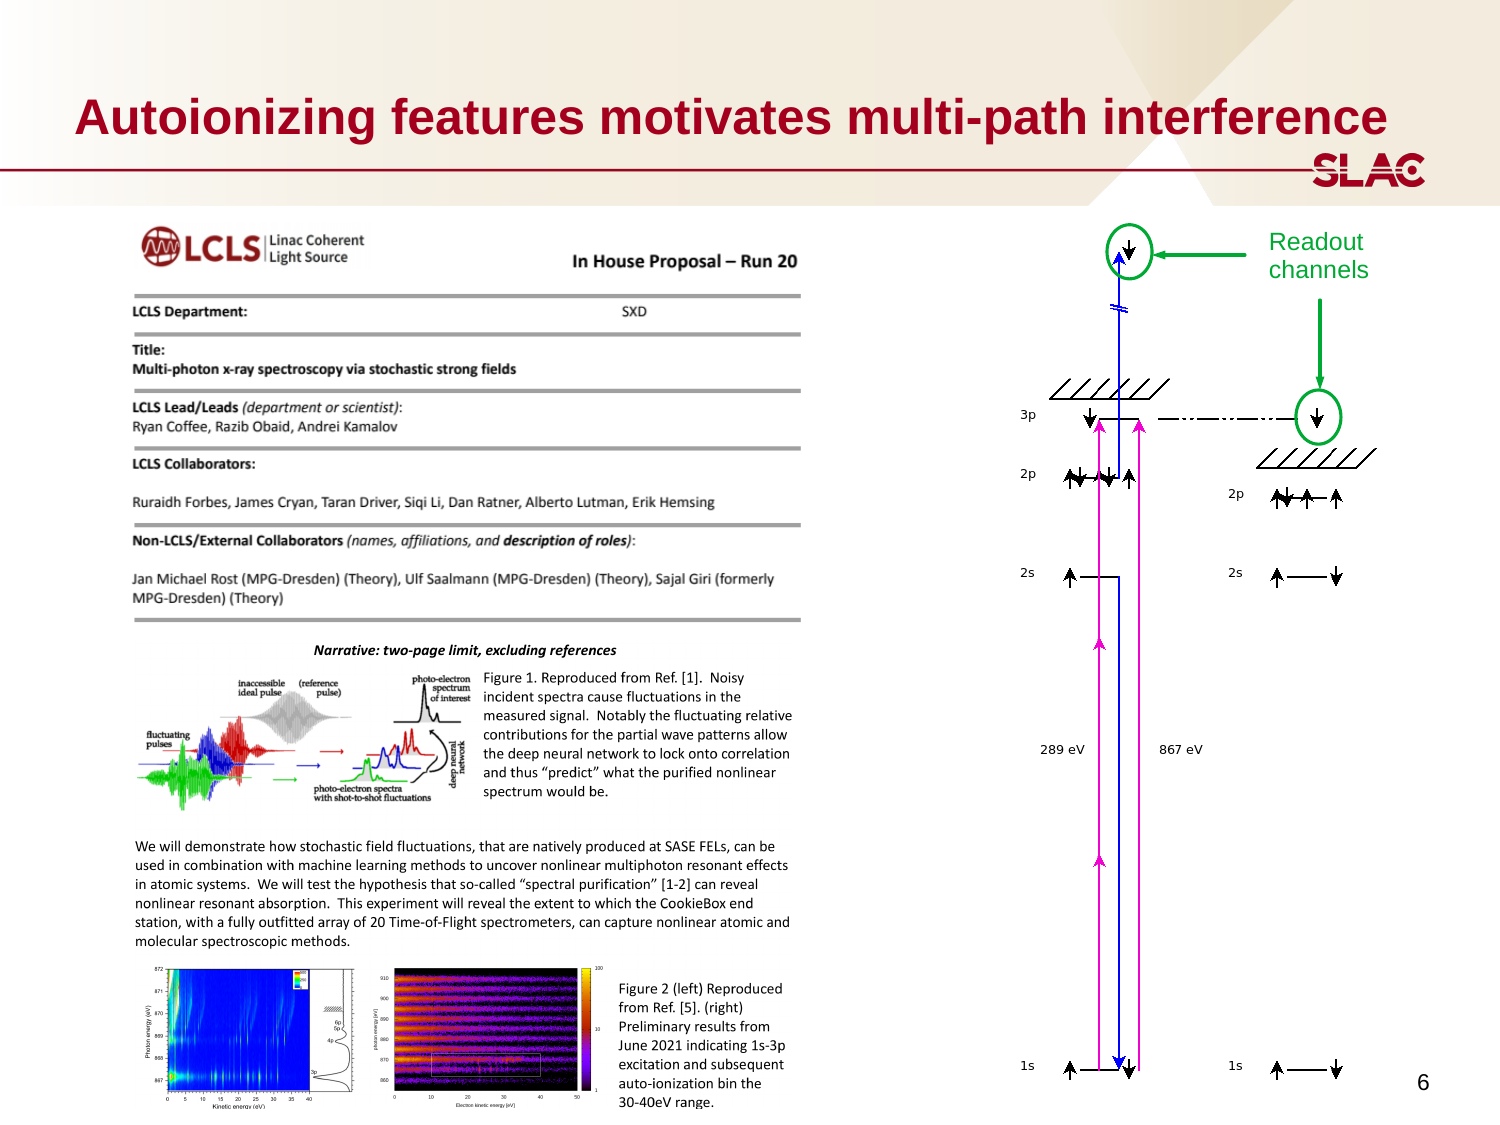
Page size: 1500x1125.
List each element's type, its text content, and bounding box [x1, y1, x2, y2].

picture [1109, 238, 1150, 277]
picture [135, 638, 796, 1111]
title Autoionizing features motivates multi-path interference [74, 21, 1404, 145]
picture [120, 210, 825, 631]
text_box Readout channels [1254, 220, 1385, 291]
slide_number 9 [1405, 1036, 1458, 1125]
picture [0, 0, 1500, 206]
picture [1019, 238, 1396, 1081]
